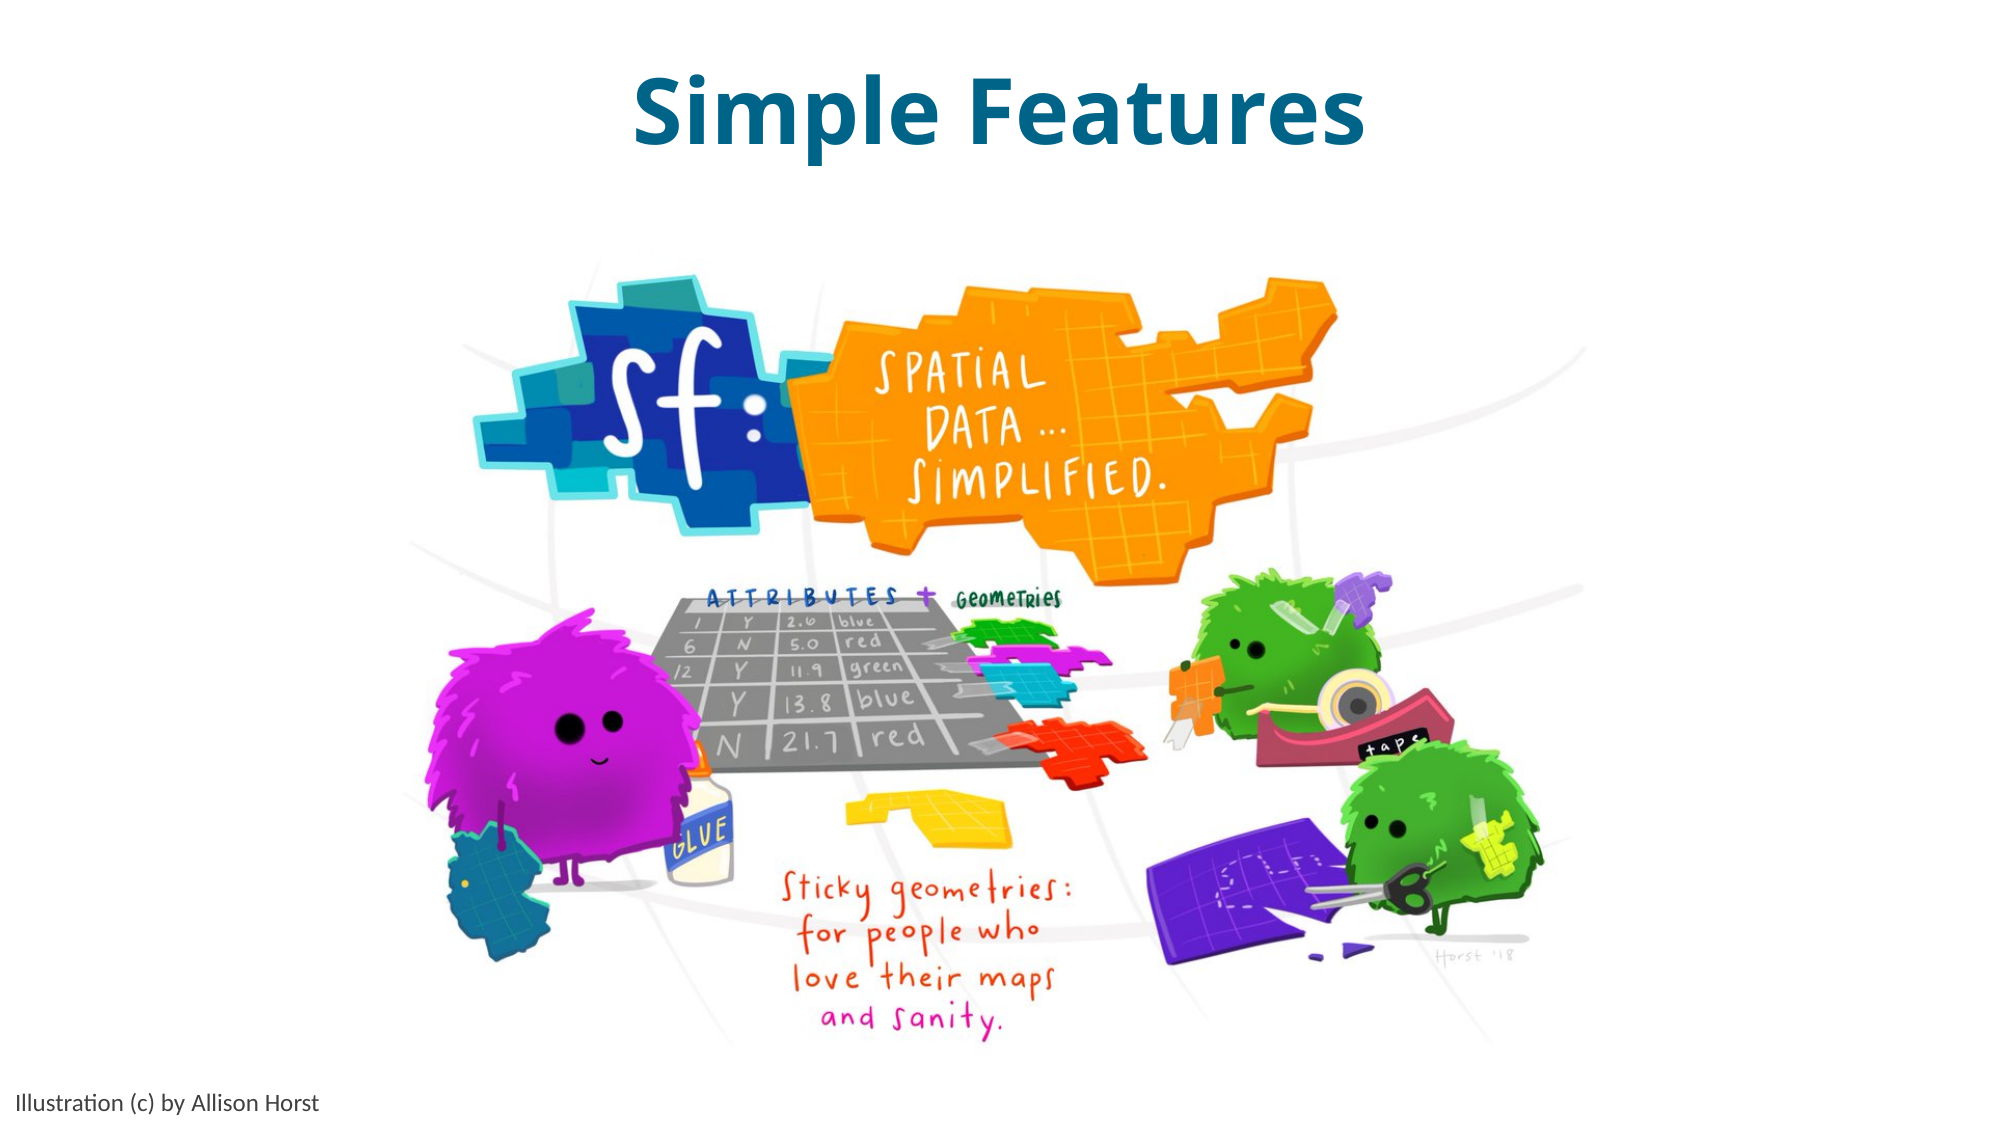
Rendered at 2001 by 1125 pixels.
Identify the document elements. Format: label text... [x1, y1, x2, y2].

title Simple Features [0, 27, 2000, 204]
picture [377, 193, 1623, 1117]
text_box Illustration (c) by Allison Horst [0, 1082, 378, 1125]
